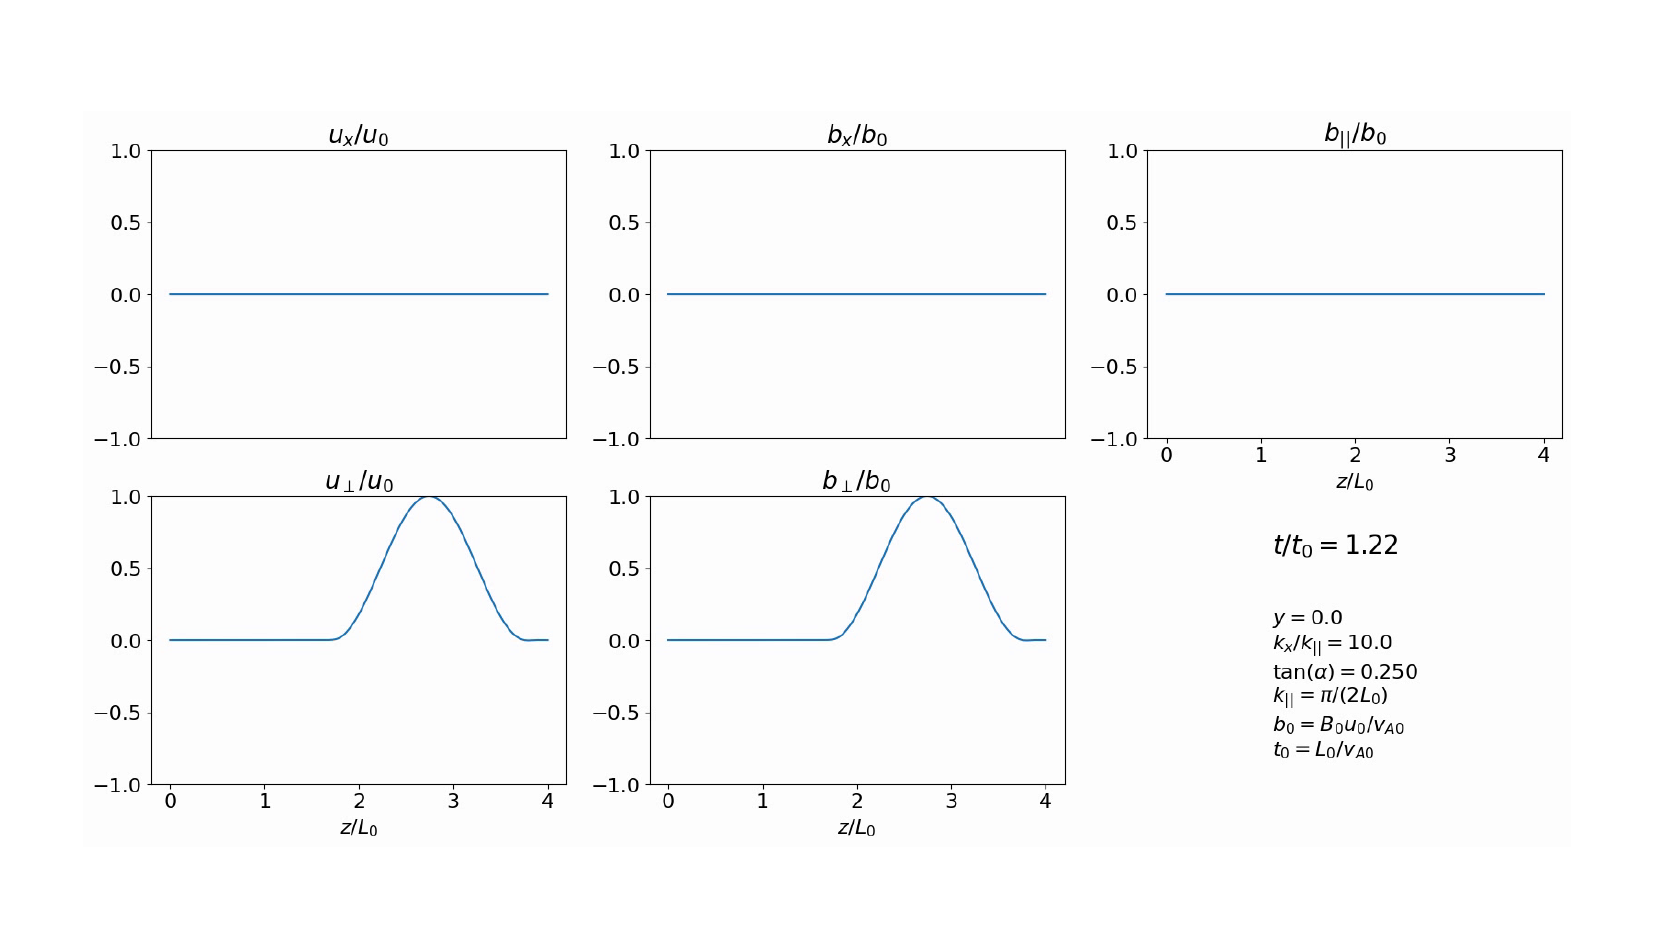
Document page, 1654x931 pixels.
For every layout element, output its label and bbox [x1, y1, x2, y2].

text_box [82, 110, 1571, 847]
